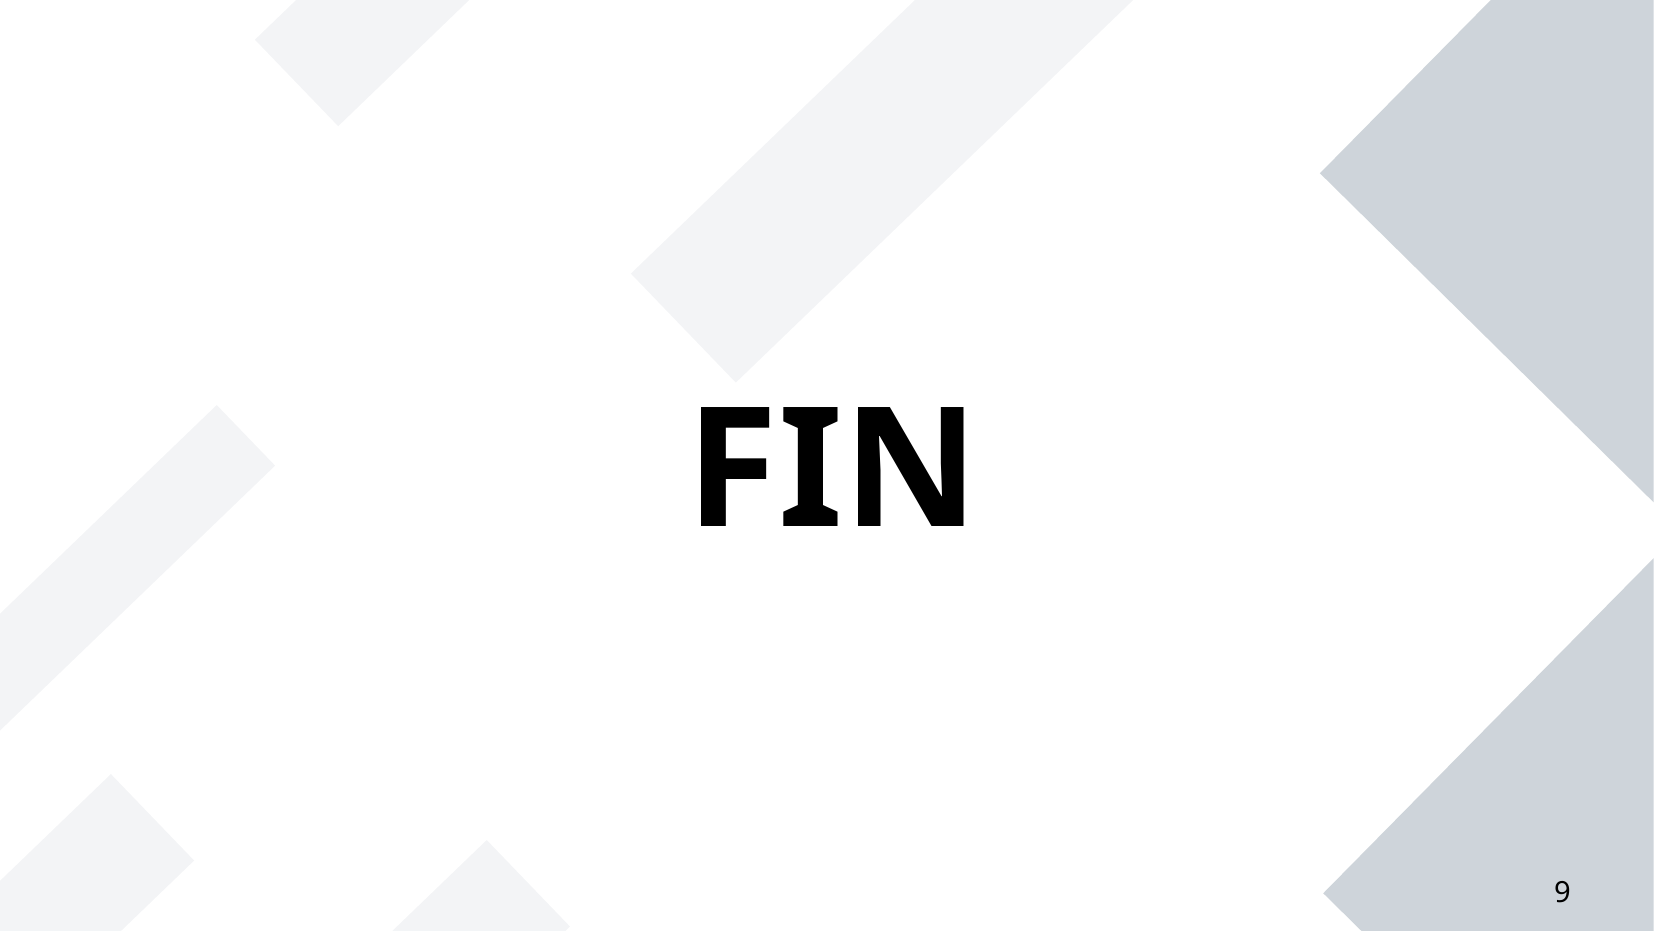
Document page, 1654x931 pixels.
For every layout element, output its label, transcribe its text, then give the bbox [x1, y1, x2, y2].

title FIN [88, 348, 1577, 576]
